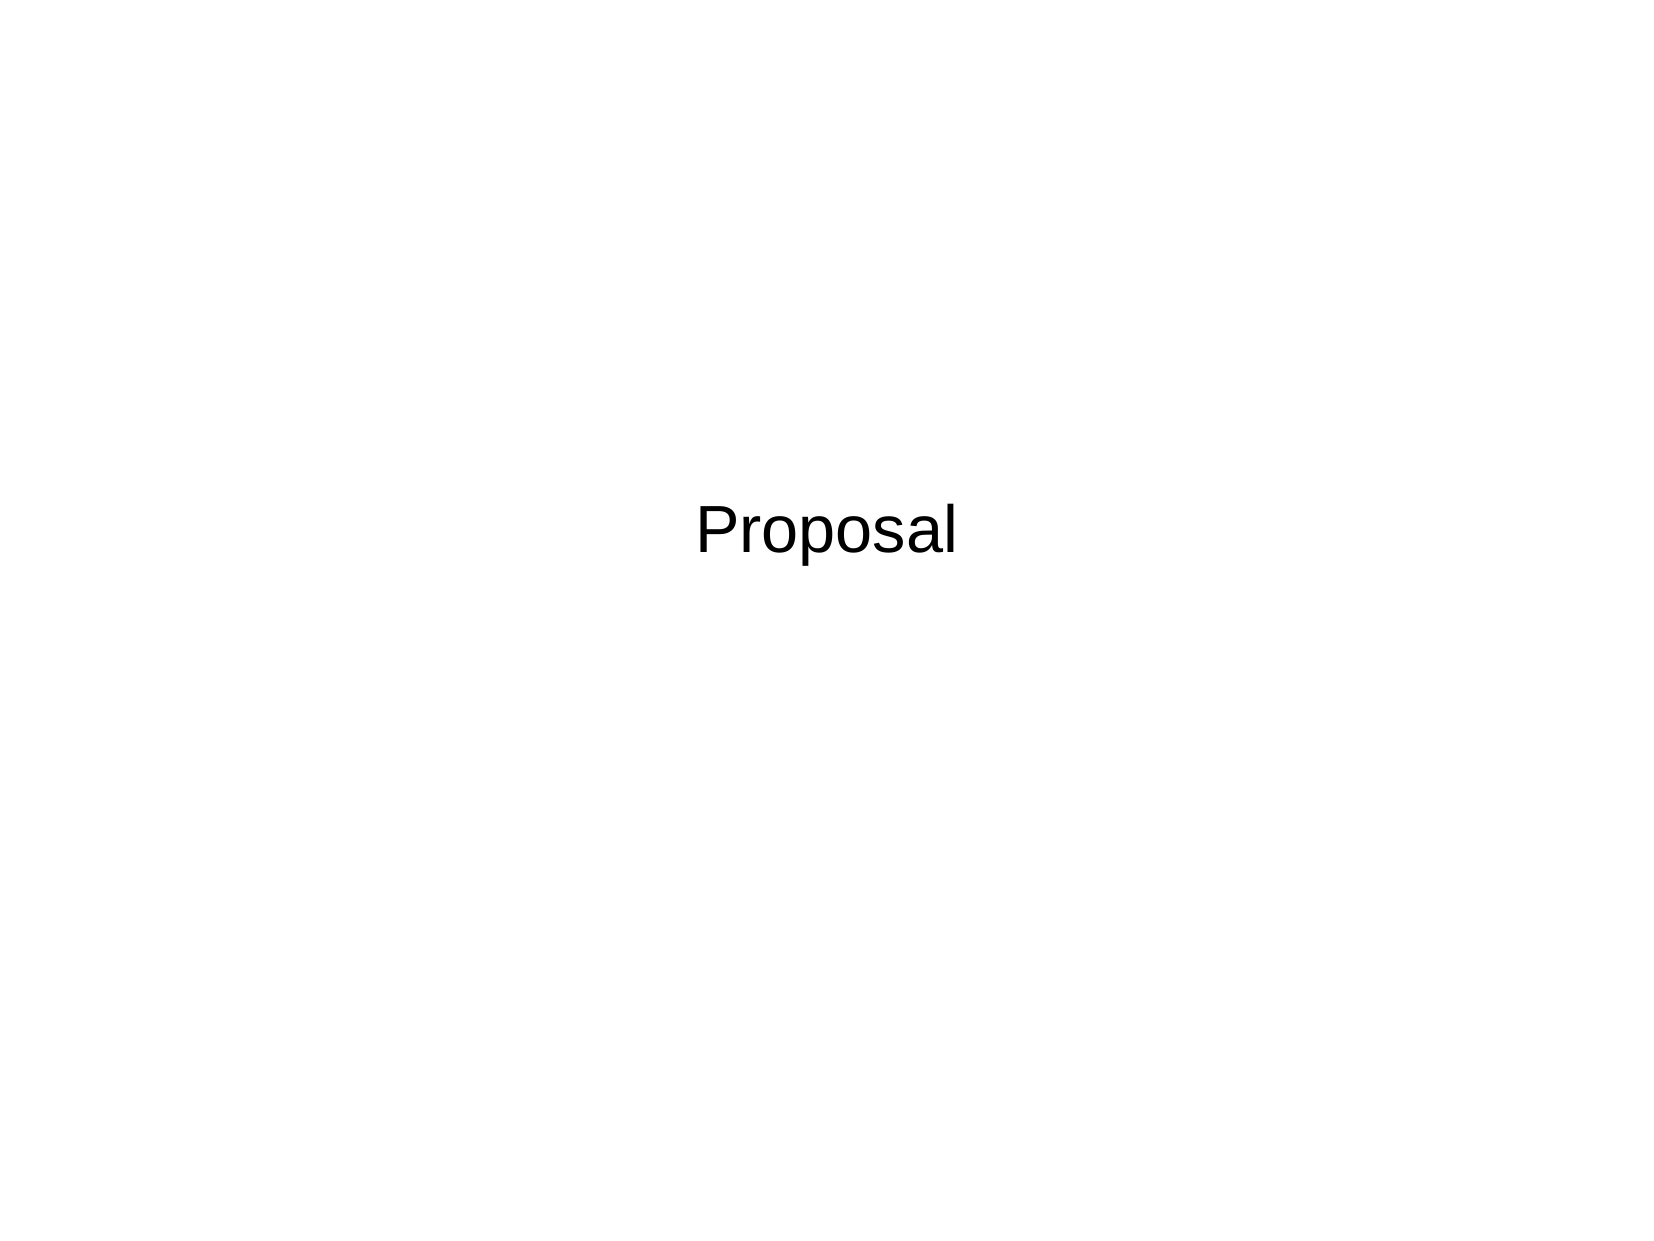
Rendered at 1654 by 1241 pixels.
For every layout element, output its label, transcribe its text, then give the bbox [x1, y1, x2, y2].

subtitle Proposal [82, 49, 1571, 1010]
